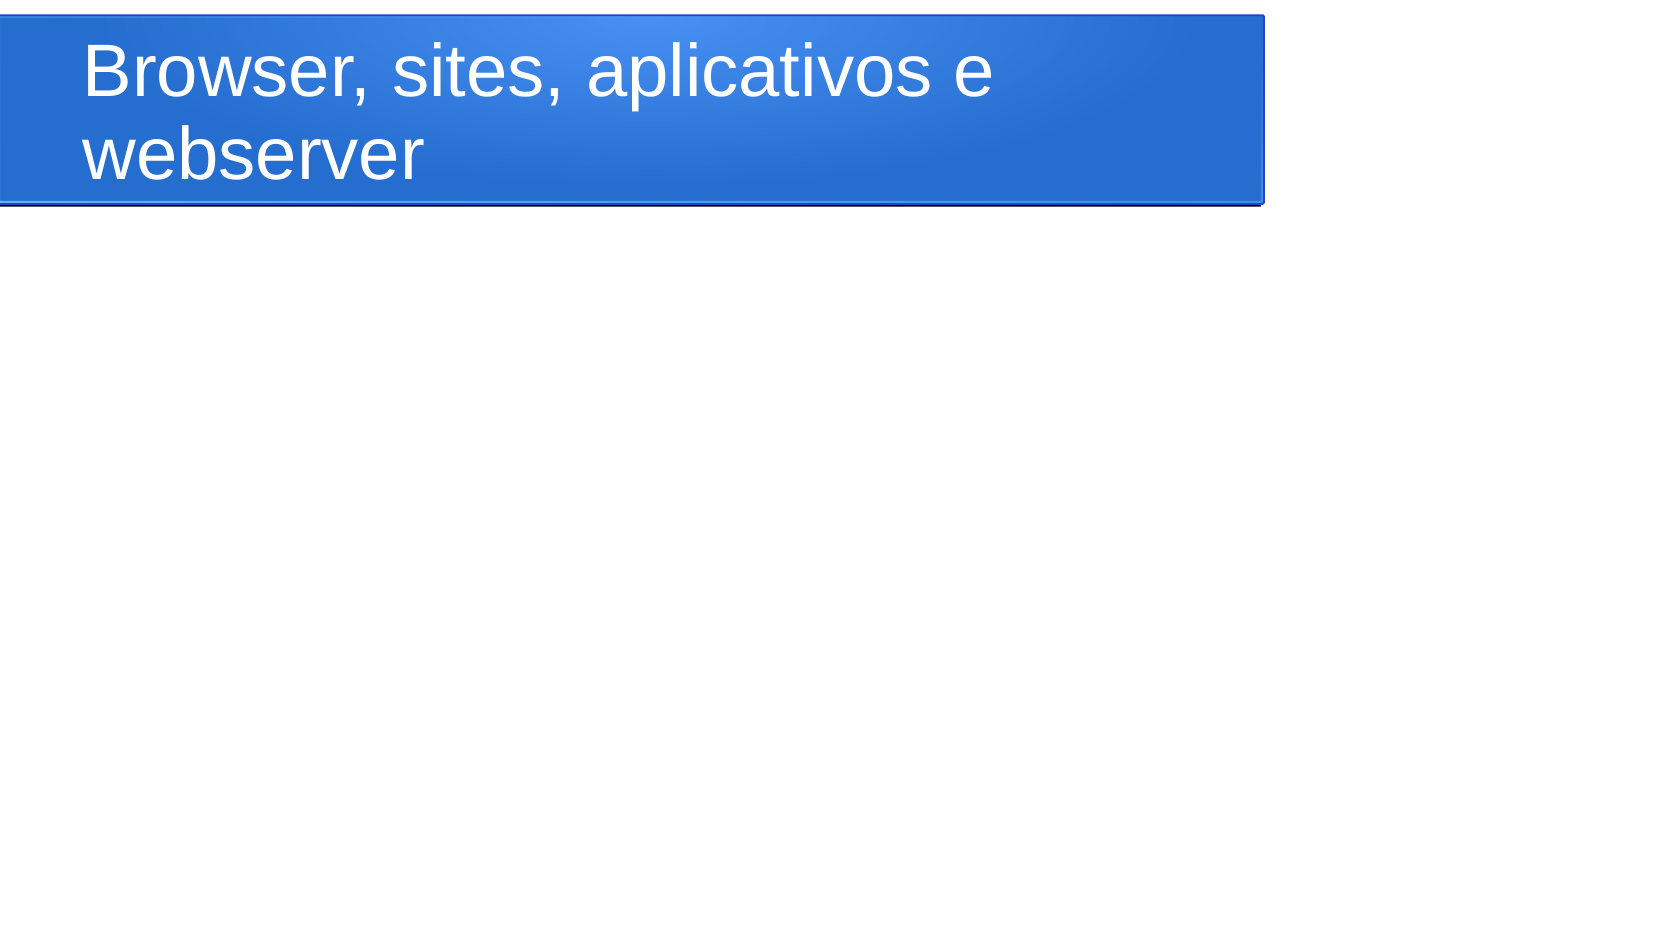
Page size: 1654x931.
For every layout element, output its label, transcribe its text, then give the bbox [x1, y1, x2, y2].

title Browser, sites, aplicativos e webserver [82, 29, 1235, 196]
